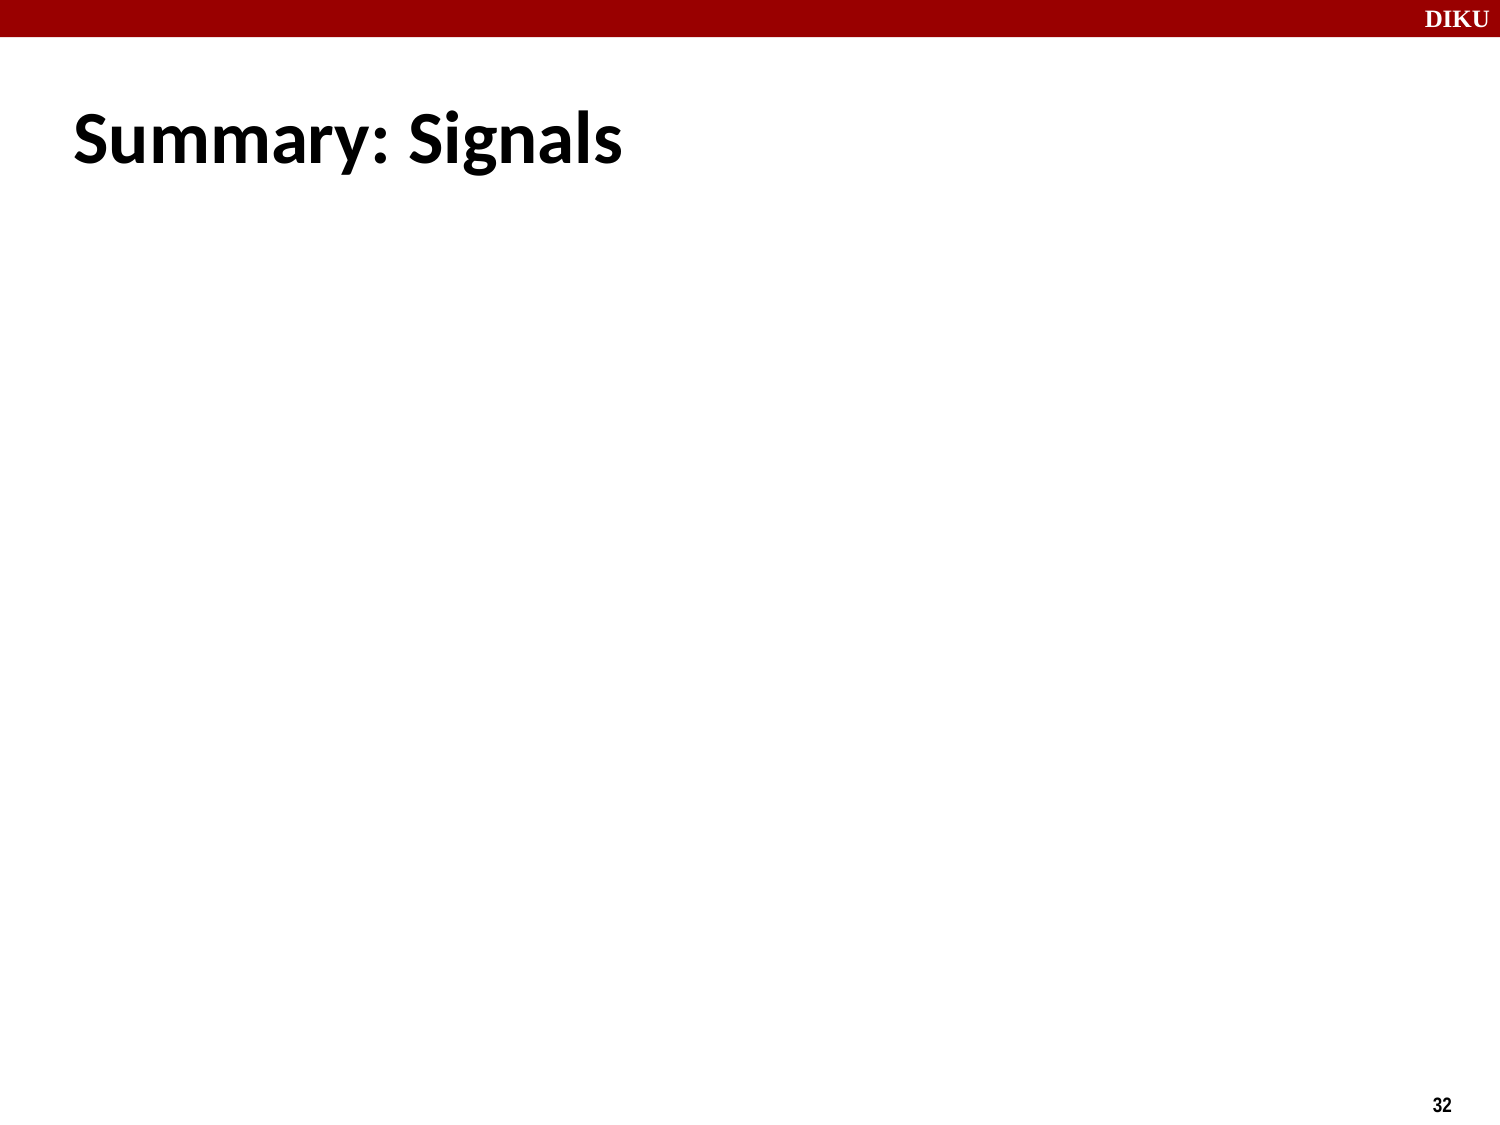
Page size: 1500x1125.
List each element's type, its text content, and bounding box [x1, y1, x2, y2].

text_box Summary: Signals [58, 71, 1304, 197]
